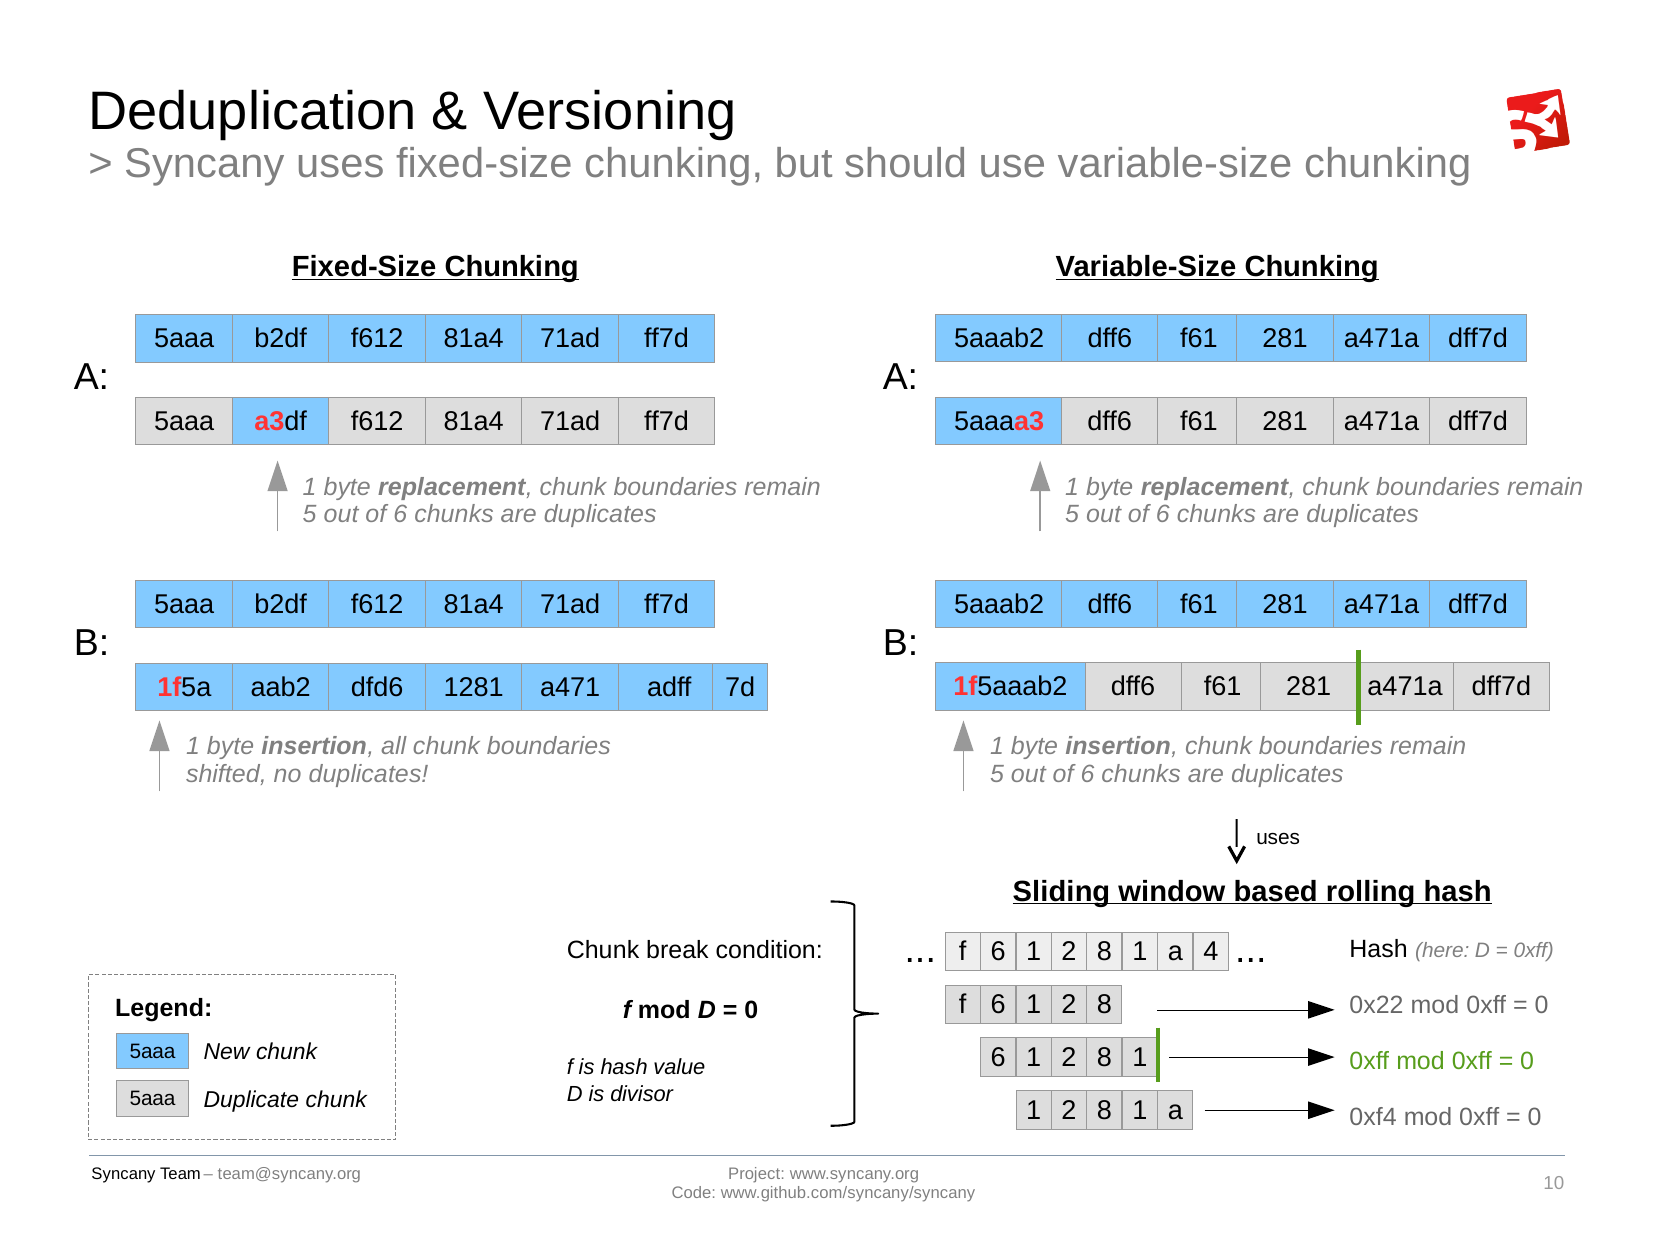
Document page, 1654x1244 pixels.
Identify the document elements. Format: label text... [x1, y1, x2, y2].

text_box 5aaab2 [935, 580, 1061, 628]
text_box 2 [1051, 985, 1086, 1024]
text_box dff6 [1085, 662, 1181, 711]
text_box a471a [1333, 580, 1429, 628]
text_box 8 [1086, 1037, 1122, 1077]
text_box a471a [1333, 314, 1429, 362]
text_box 8 [1086, 985, 1122, 1024]
text_box 281 [1236, 397, 1333, 445]
text_box 2 [1051, 932, 1086, 971]
text_box dff7d [1429, 580, 1527, 628]
text_box Chunk break condition: f mod D = 0 f is hash value D is divisor [856, 925, 892, 1114]
text_box 1 [1016, 1090, 1051, 1130]
text_box <number> [1476, 1167, 1565, 1193]
text_box a [1157, 932, 1193, 971]
text_box 1 [1122, 1090, 1157, 1130]
text_box Sliding window based rolling hash [957, 863, 1548, 916]
text_box 1 [1016, 1037, 1051, 1077]
text_box dff6 [1061, 314, 1157, 362]
text_box 5aaa [116, 1080, 188, 1117]
text_box 2 [1051, 1090, 1086, 1130]
text_box 1 [1016, 985, 1051, 1024]
text_box 6 [980, 932, 1016, 971]
text_box 4 [1193, 932, 1220, 971]
text_box dfd6 [328, 663, 425, 711]
text_box ... [889, 921, 951, 979]
text_box Fixed-Size Chunking [241, 239, 631, 292]
text_box ff7d [618, 397, 715, 445]
text_box a471a [1361, 662, 1453, 711]
text_box ... [1220, 921, 1282, 979]
text_box f612 [328, 397, 425, 445]
text_box 281 [1260, 662, 1356, 711]
text_box 6 [980, 985, 1016, 1024]
text_box 1f5a [135, 663, 232, 711]
text_box 5aaa [135, 580, 232, 628]
text_box b2df [232, 580, 328, 628]
text_box 1 [1016, 932, 1051, 971]
text_box 1f5aaab2 [935, 662, 1085, 711]
text_box f61 [1157, 397, 1236, 445]
text_box f612 [328, 580, 425, 628]
text_box 5aaaa3 [935, 397, 1061, 445]
text_box 281 [1236, 580, 1333, 628]
text_box 5aaab2 [935, 314, 1061, 362]
text_box 281 [1236, 314, 1333, 362]
text_box B: [59, 614, 125, 671]
text_box aab2 [232, 663, 328, 711]
text_box dff6 [1061, 580, 1157, 628]
text_box a471 [521, 663, 618, 711]
text_box New chunk [188, 1031, 333, 1073]
text_box uses [1239, 815, 1357, 857]
text_box Hash (here: D = 0xff) 0x22 mod 0xff = 0 0xff mod 0xff = 0 0xf4 mod 0xff = 0 [1334, 927, 1572, 1140]
text_box a471a [1333, 397, 1429, 445]
text_box 5aaa [116, 1033, 188, 1069]
text_box f61 [1157, 580, 1236, 628]
text_box f [945, 985, 980, 1024]
text_box f612 [328, 314, 425, 363]
text_box f [951, 932, 980, 971]
text_box 5aaa [135, 314, 232, 363]
text_box Legend: [100, 986, 228, 1030]
text_box dff7d [1429, 397, 1527, 445]
text_box ff7d [618, 314, 715, 363]
text_box 5aaa [135, 397, 232, 445]
text_box 1281 [425, 663, 521, 711]
text_box ff7d [618, 580, 715, 628]
text_box Duplicate chunk [188, 1078, 382, 1120]
title Deduplication & Versioning > Syncany uses fixed-size chunking, but should use variable-size chunking [88, 82, 1630, 207]
text_box 6 [980, 1037, 1016, 1077]
text_box [88, 974, 396, 1140]
text_box f61 [1181, 662, 1260, 711]
text_box 71ad [521, 314, 618, 363]
text_box 81a4 [425, 580, 521, 628]
text_box 81a4 [425, 397, 521, 445]
text_box A: [868, 348, 934, 406]
text_box 1 byte replacement, chunk boundaries remain 5 out of 6 chunks are duplicates [1050, 464, 1600, 537]
text_box 2 [1051, 1037, 1086, 1077]
text_box b2df [232, 314, 328, 363]
text_box 71ad [521, 397, 618, 445]
text_box 81a4 [425, 314, 521, 363]
text_box a3df [232, 397, 328, 445]
text_box 1 [1122, 932, 1157, 971]
text_box 7d [712, 663, 768, 711]
text_box A: [59, 348, 125, 406]
text_box 1 byte insertion, all chunk boundaries shifted, no duplicates! [171, 724, 627, 796]
text_box 1 [1122, 1037, 1156, 1077]
text_box dff7d [1429, 314, 1527, 362]
text_box B: [868, 614, 934, 671]
text_box 8 [1086, 1090, 1122, 1130]
text_box a [1157, 1090, 1193, 1130]
text_box Variable-Size Chunking [1004, 239, 1431, 292]
text_box 71ad [521, 580, 618, 628]
text_box dff7d [1453, 662, 1550, 711]
text_box adff [618, 663, 712, 711]
text_box f61 [1157, 314, 1236, 362]
text_box 8 [1086, 932, 1122, 971]
text_box 1 byte insertion, chunk boundaries remain 5 out of 6 chunks are duplicates [975, 724, 1482, 796]
text_box 1 byte replacement, chunk boundaries remain 5 out of 6 chunks are duplicates [287, 464, 837, 537]
text_box Chunk break condition: f mod D = 0 f is hash value D is divisor [550, 925, 859, 1114]
text_box dff6 [1061, 397, 1157, 445]
